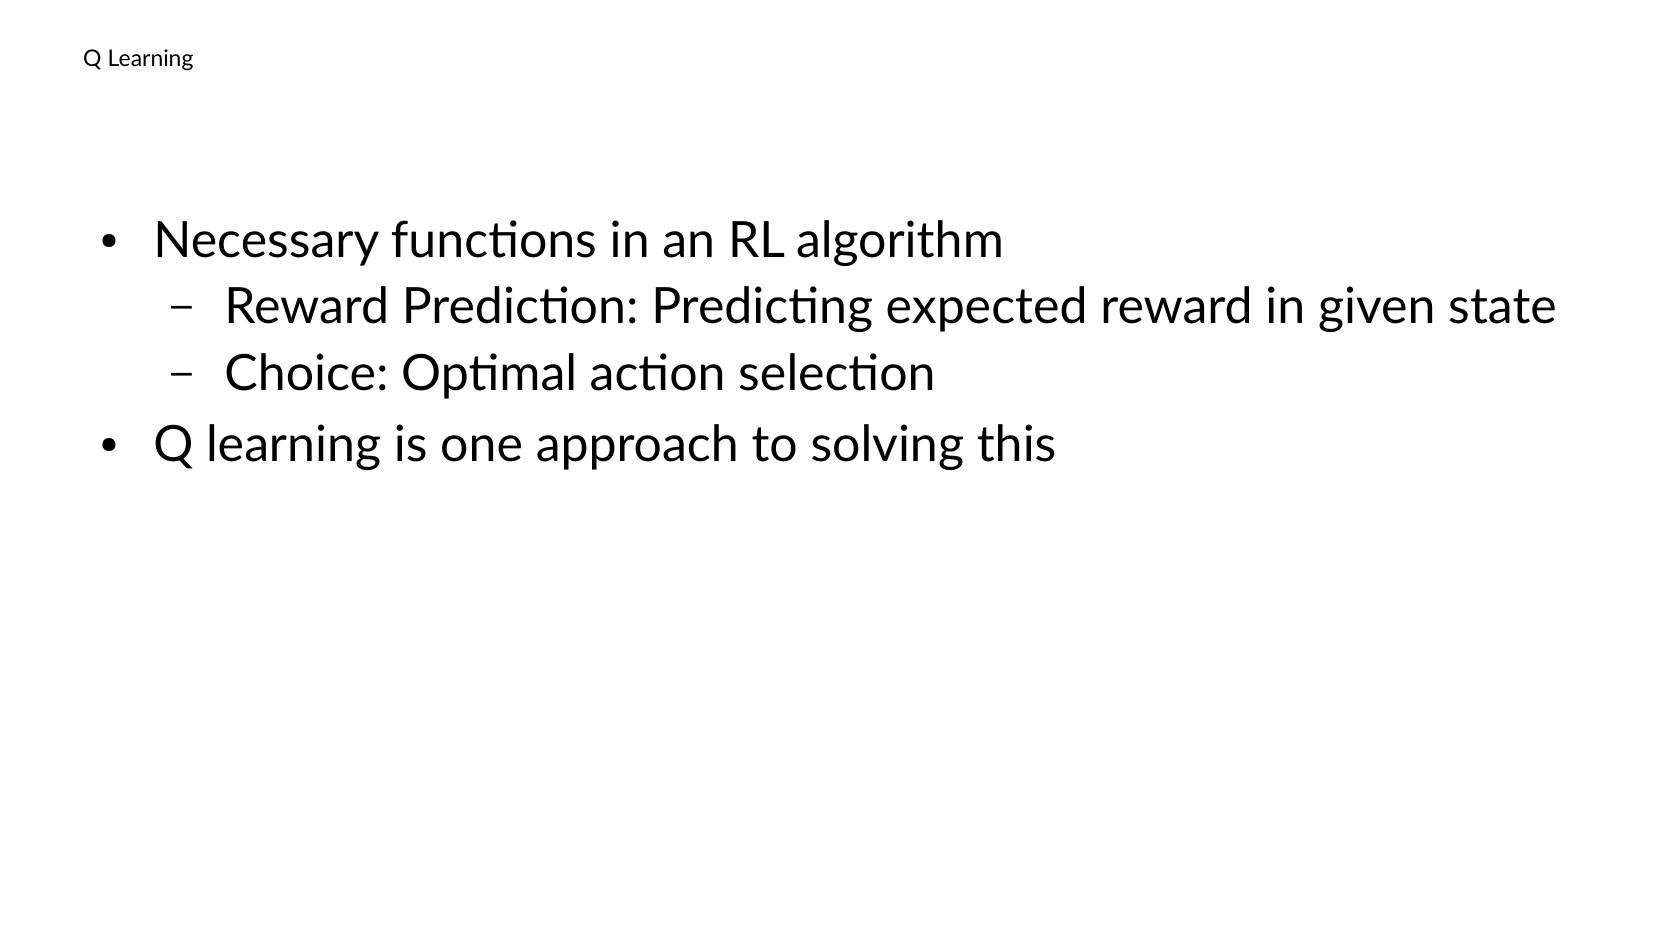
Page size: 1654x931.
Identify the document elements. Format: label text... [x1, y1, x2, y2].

title Q Learning [83, 0, 1571, 119]
list Necessary functions in an RL algorithm Reward Prediction: Predicting expected reward in given state Choice: Optimal action selection Q learning is one approach to solving this [82, 217, 1571, 839]
